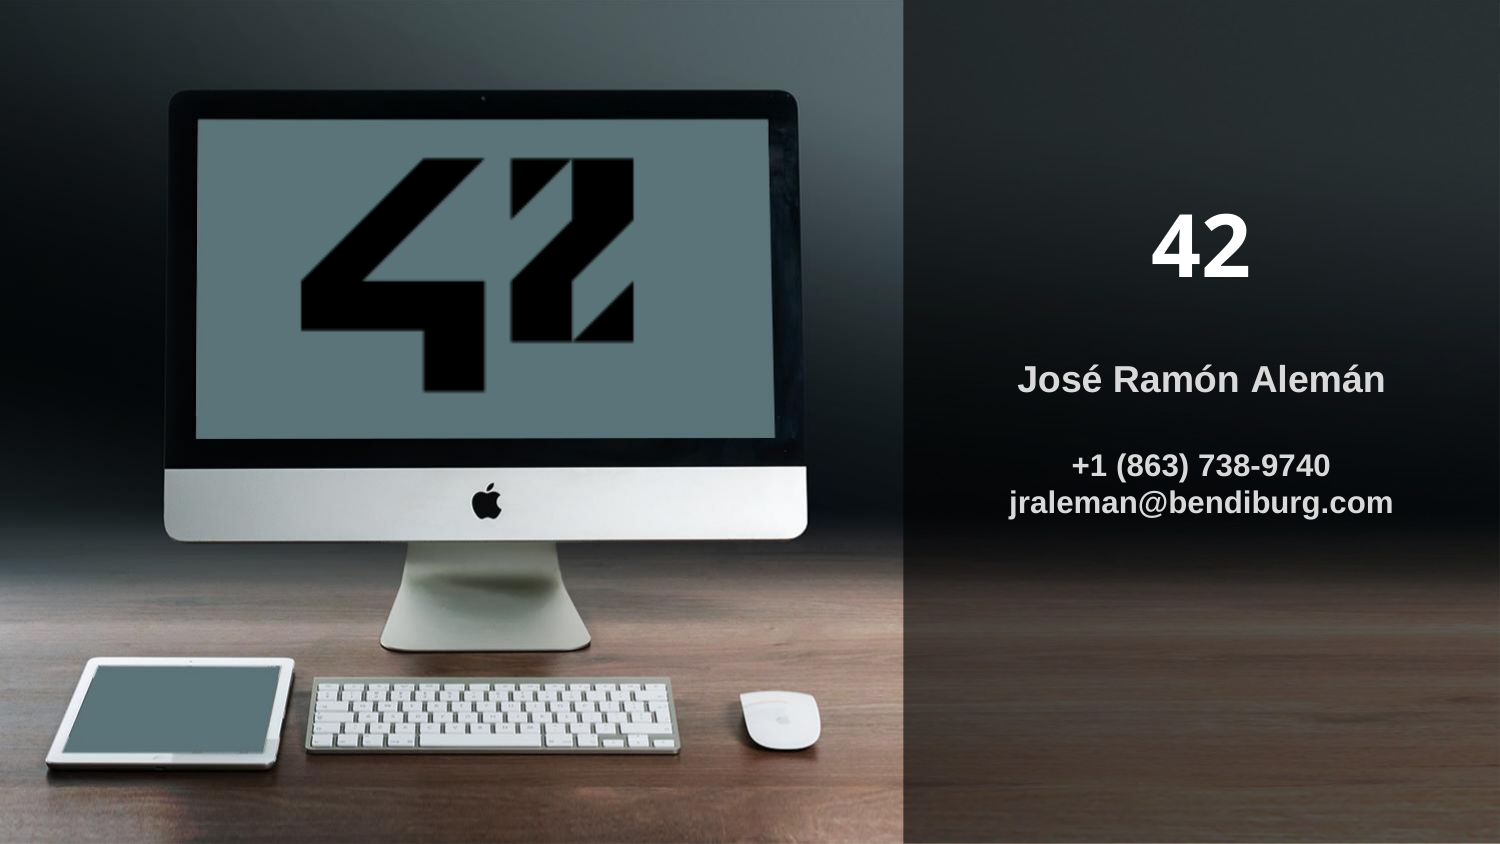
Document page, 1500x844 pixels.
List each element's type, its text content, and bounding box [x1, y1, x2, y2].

text_box José Ramón Alemán +1 (863) 738-9740 jraleman@bendiburg.com [903, 347, 1500, 618]
text_box 42 [903, 182, 1500, 303]
picture [0, 0, 1500, 844]
